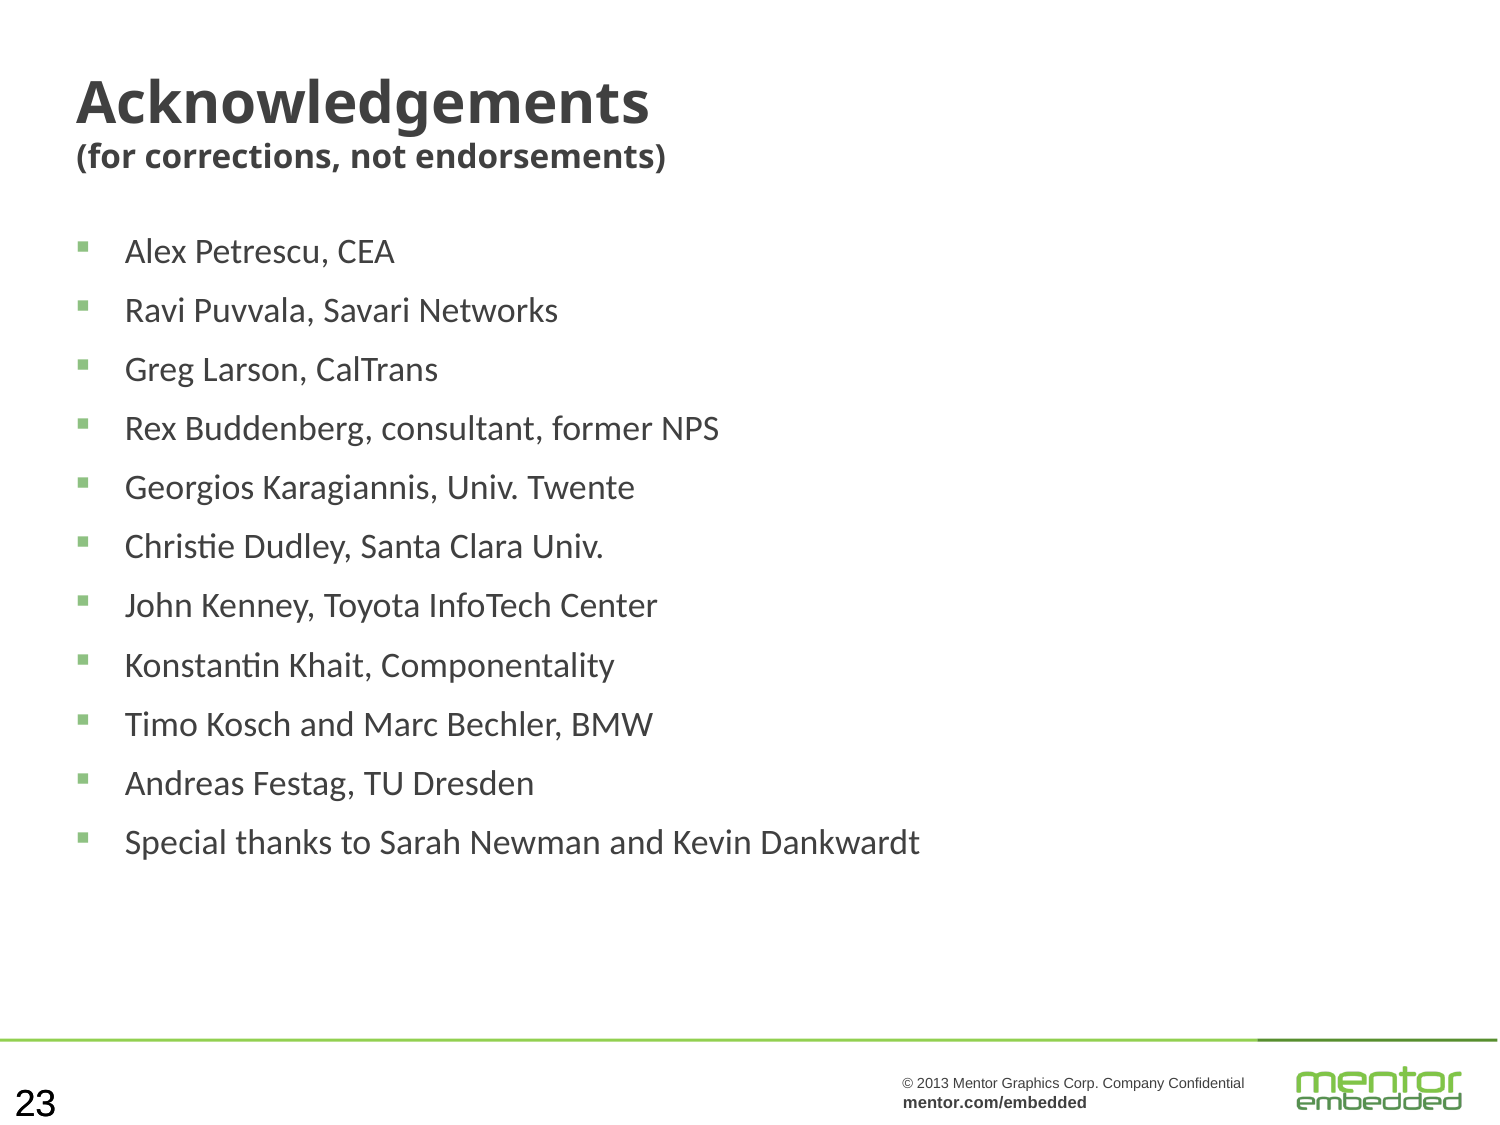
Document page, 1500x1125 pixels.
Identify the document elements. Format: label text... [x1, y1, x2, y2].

picture [1292, 1062, 1464, 1114]
title Acknowledgements (for corrections, not endorsements) [1, 57, 1500, 170]
list Alex Petrescu, CEA Ravi Puvvala, Savari Networks Greg Larson, CalTrans Rex Buddenberg, consultant, former NPS Georgios Karagiannis, Univ. Twente Christie Dudley, Santa Clara Univ. John Kenney, Toyota InfoTech Center Konstantin Khait, Componentality Timo Kosch and Marc Bechler, BMW Andreas Festag, TU Dresden Special thanks to Sarah Newman and Kevin Dankwardt [1, 219, 1500, 873]
